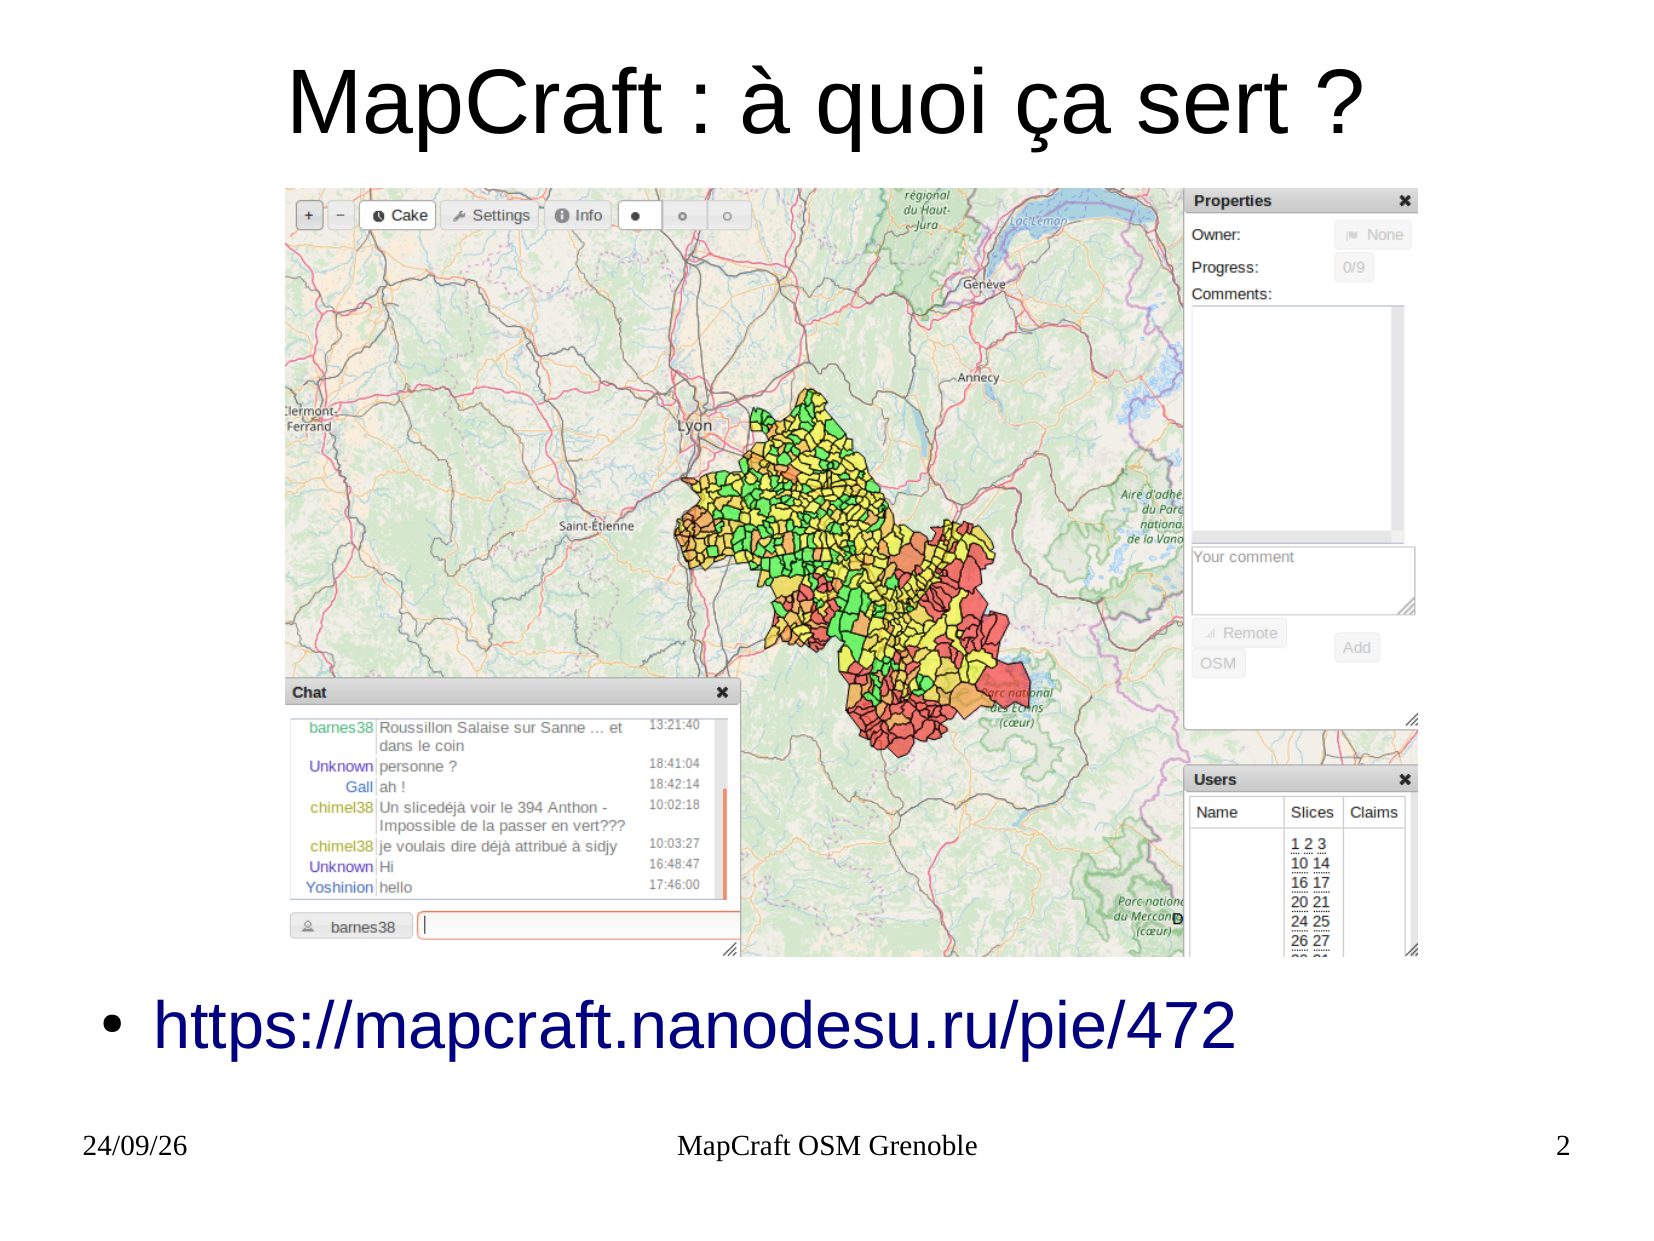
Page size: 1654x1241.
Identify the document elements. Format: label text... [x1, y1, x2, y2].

picture [285, 188, 1418, 957]
list https://mapcraft.nanodesu.ru/pie/472 [82, 153, 1571, 1193]
title MapCraft : à quoi ça sert ? [82, 49, 1571, 153]
